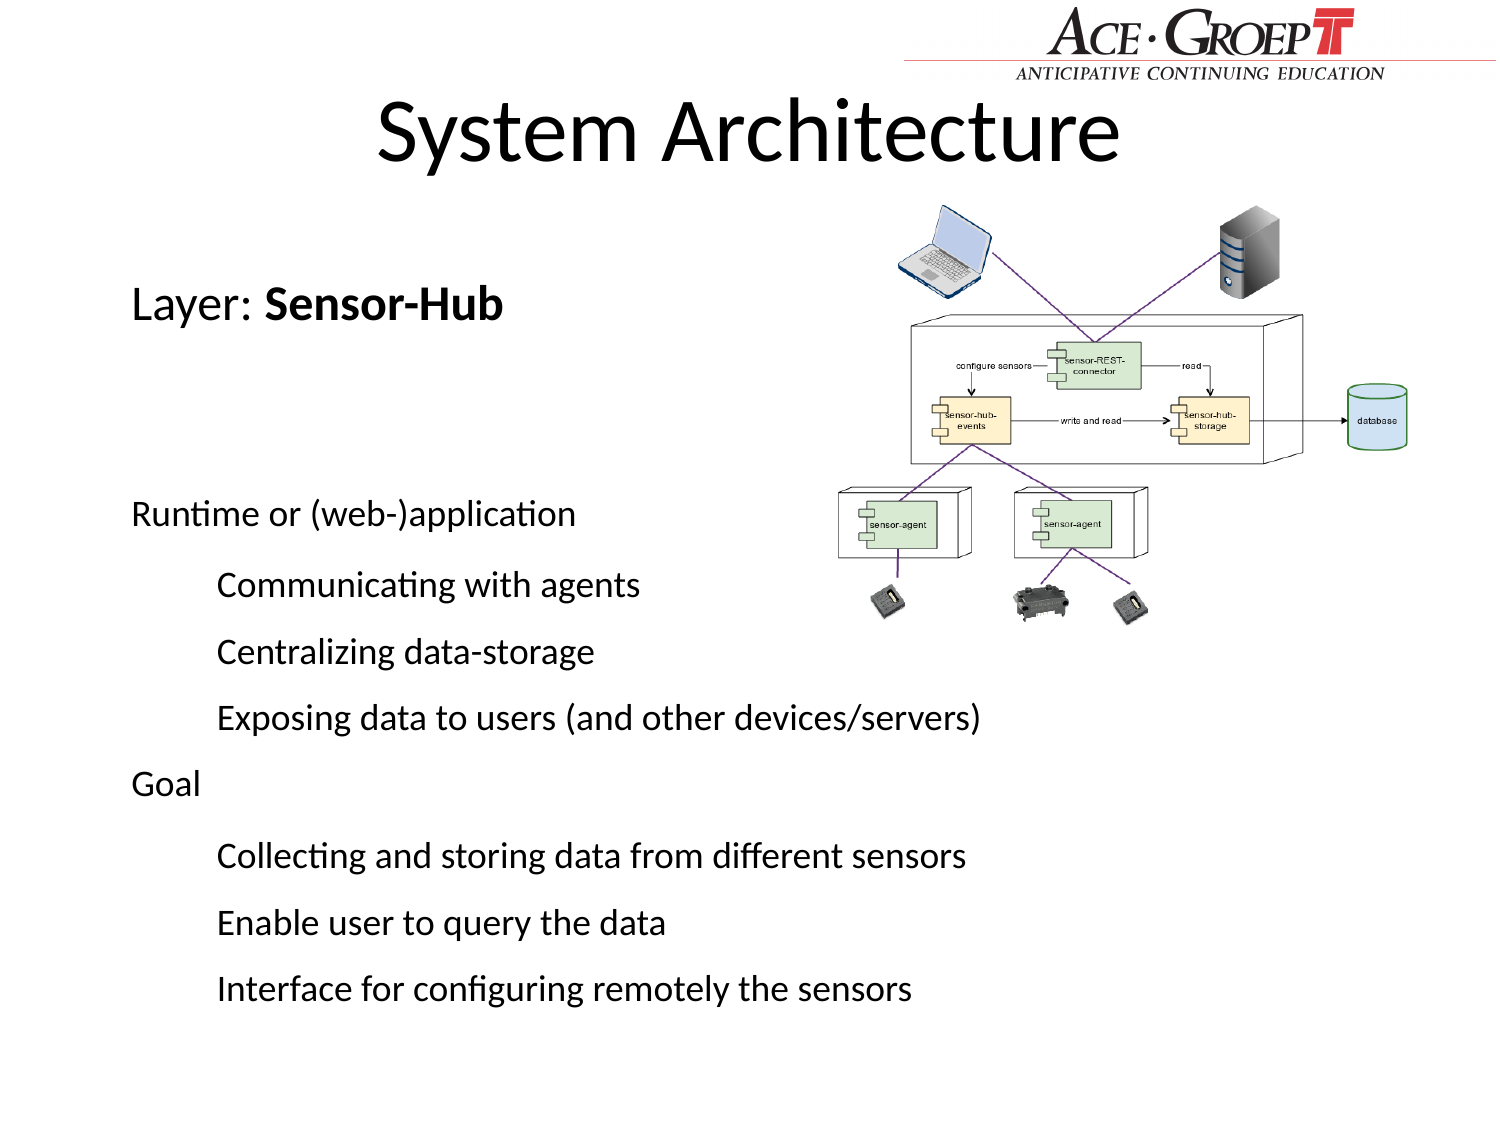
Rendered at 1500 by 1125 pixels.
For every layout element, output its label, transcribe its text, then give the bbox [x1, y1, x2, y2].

picture [904, 7, 1496, 80]
picture [831, 189, 1422, 646]
title System Architecture [75, 45, 1425, 233]
list Layer: Sensor-Hub Runtime or (web-)application Communicating with agents Centralizing data-storage Exposing data to users (and other devices/servers) Goal Collecting and storing data from different sensors Enable user to query the data Interface for configuring remotely the sensors [60, 262, 1411, 1006]
